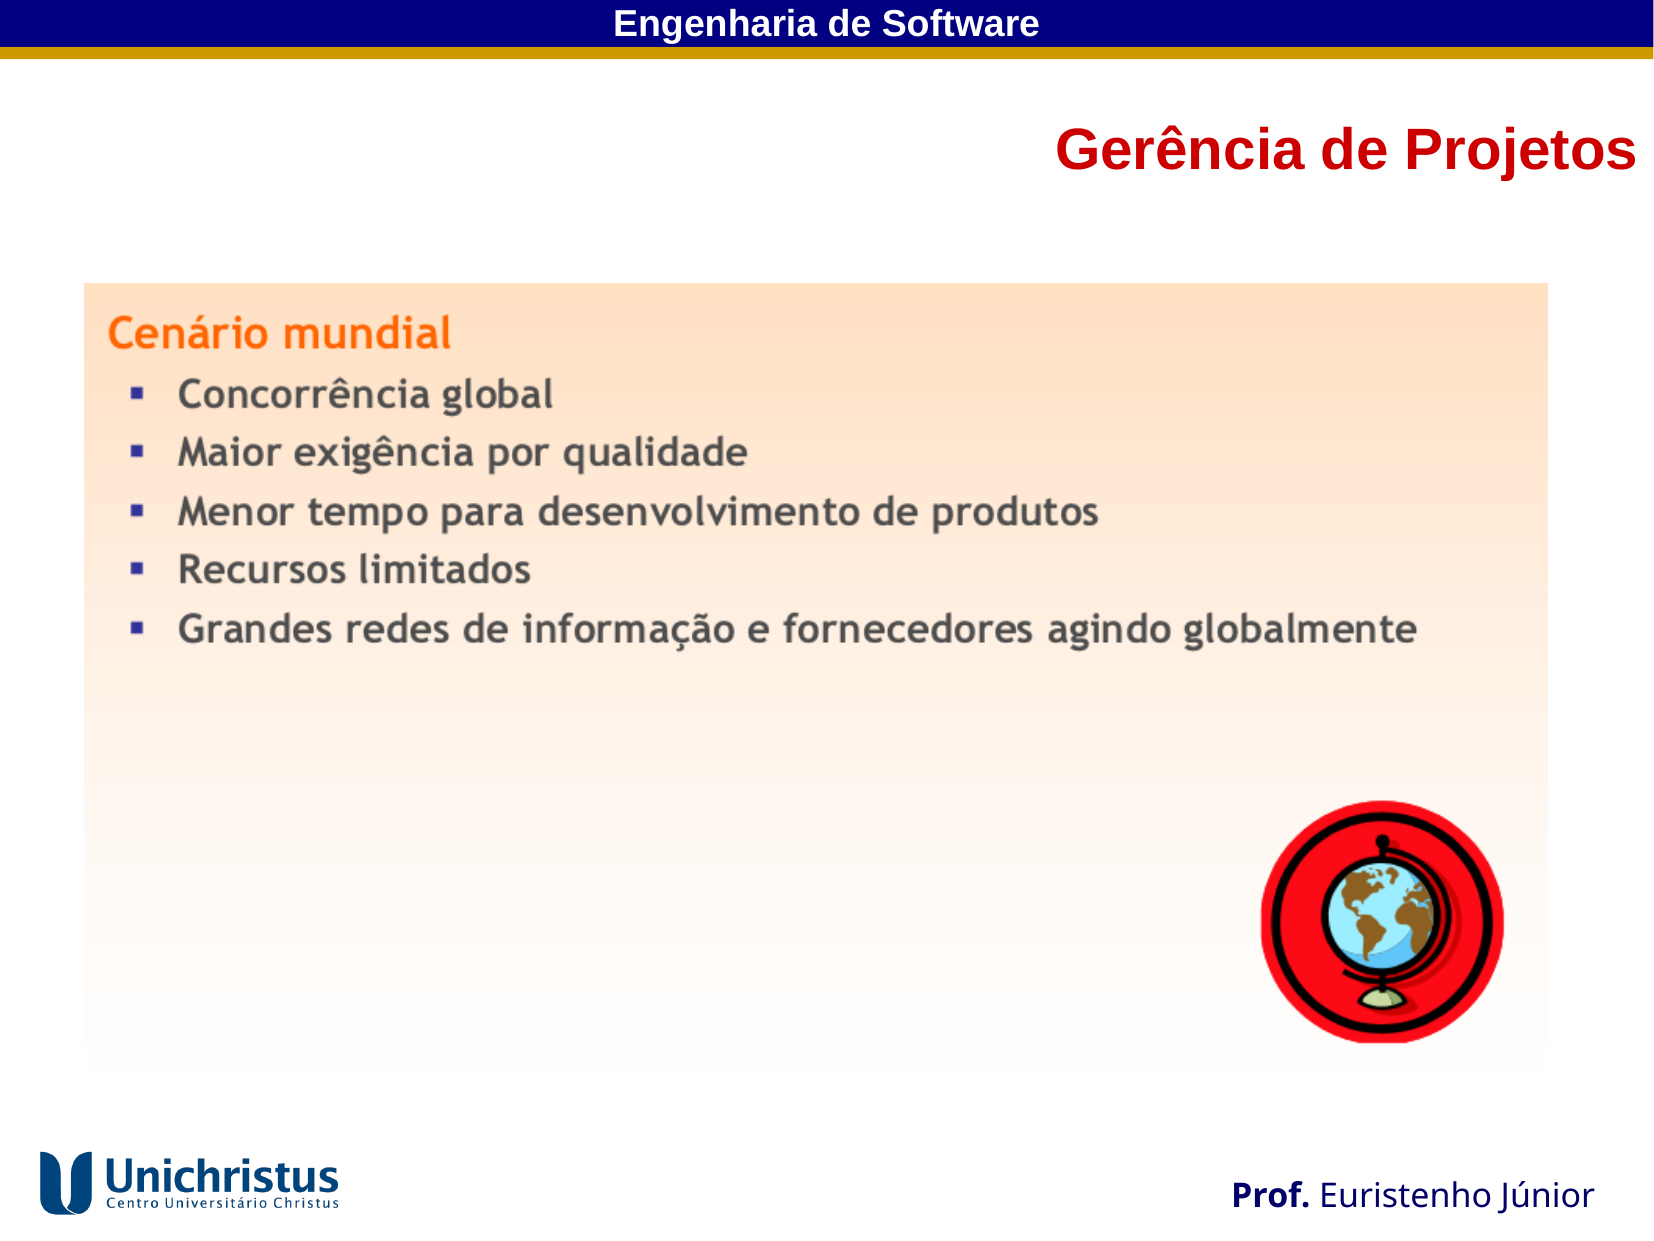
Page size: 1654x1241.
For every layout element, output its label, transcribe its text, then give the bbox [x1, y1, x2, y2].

text_box Engenharia de Software [0, 0, 1654, 47]
picture [35, 1148, 343, 1217]
text_box Gerência de Projetos [1040, 109, 1654, 189]
picture [84, 283, 1548, 1070]
text_box [0, 47, 1654, 60]
text_box Prof. Euristenho Júnior [1216, 1163, 1654, 1224]
